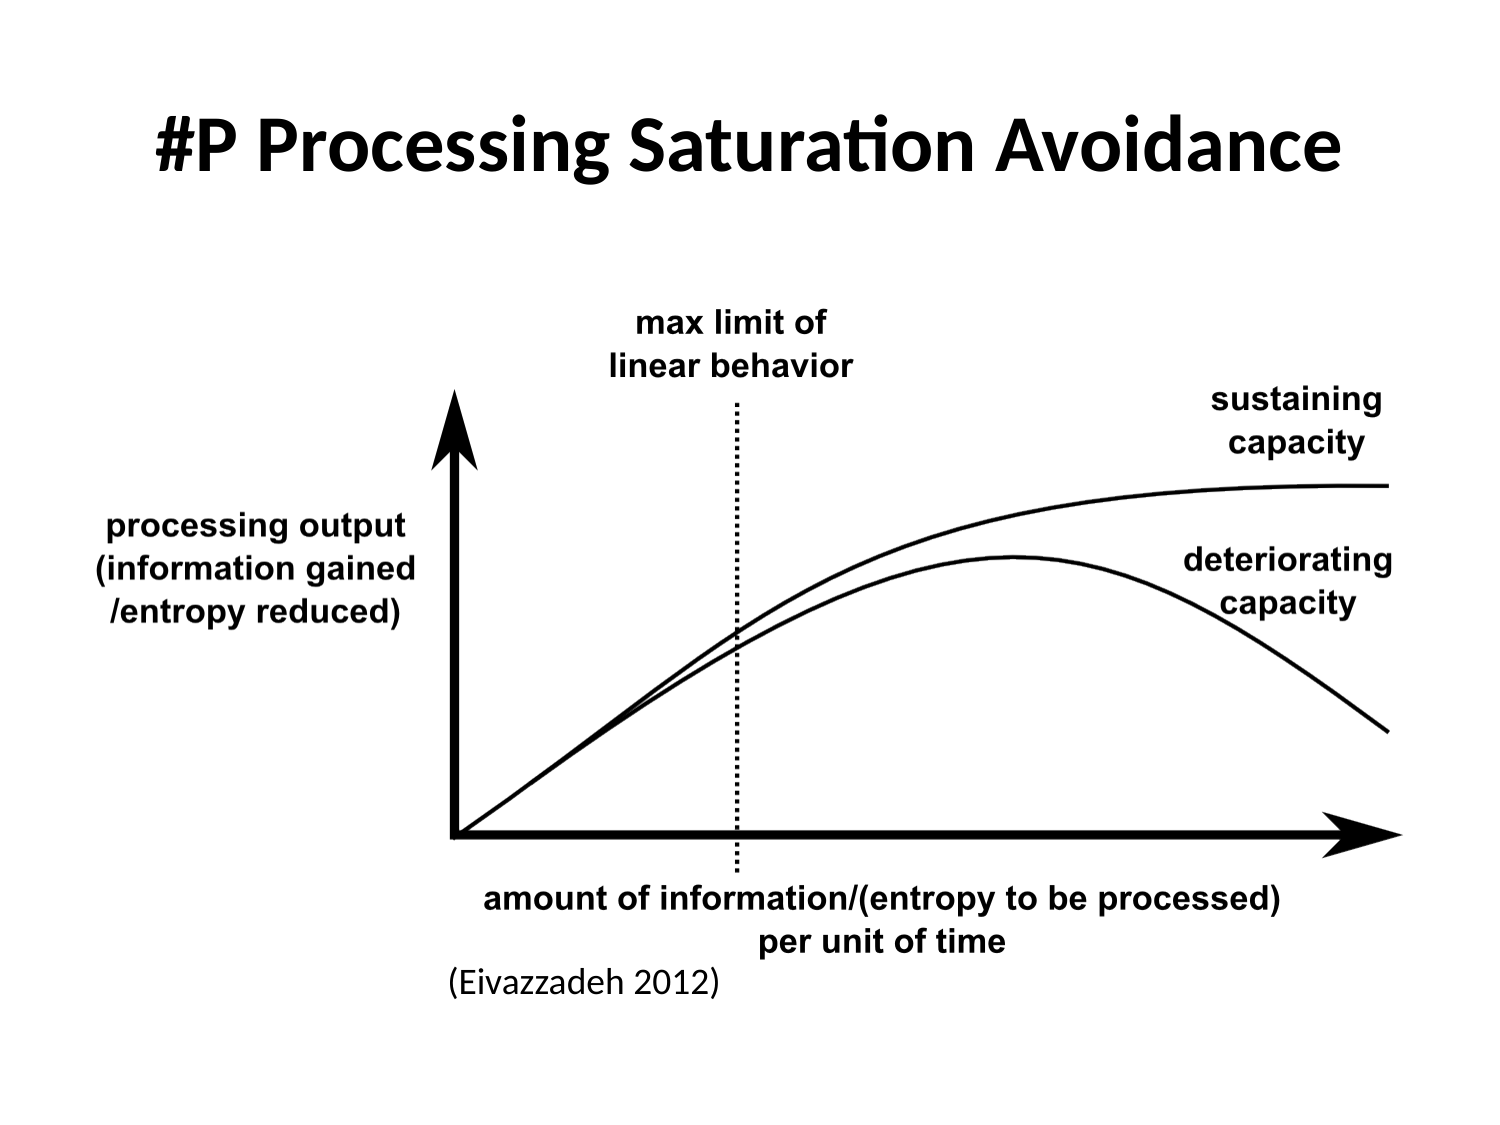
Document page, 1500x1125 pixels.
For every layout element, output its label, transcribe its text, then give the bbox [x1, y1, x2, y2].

text_box (Eivazzadeh 2012) [432, 949, 736, 1010]
title #P Processing Saturation Avoidance [75, 45, 1425, 233]
picture [80, 292, 1420, 976]
